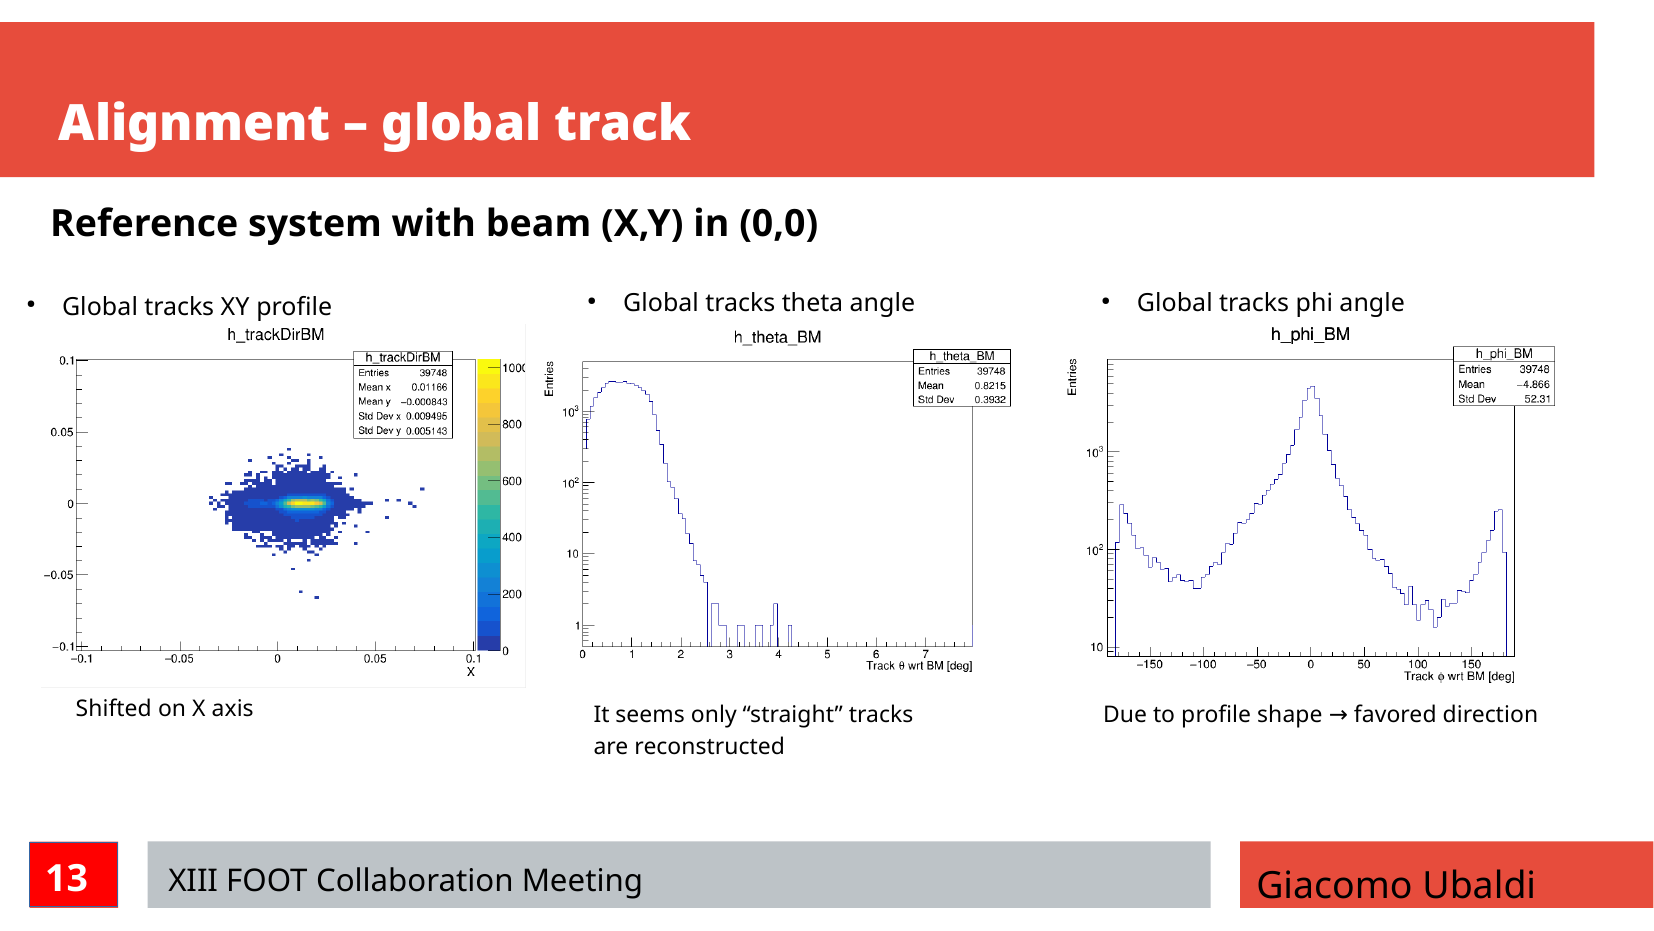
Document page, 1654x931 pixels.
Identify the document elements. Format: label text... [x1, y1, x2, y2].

text_box XIII FOOT Collaboration Meeting [153, 850, 956, 914]
picture [537, 326, 1016, 680]
text_box Shifted on X axis [25, 684, 284, 727]
picture [1062, 324, 1560, 690]
text_box [29, 842, 118, 907]
title Alignment – global track [59, 44, 1595, 156]
text_box It seems only “straight” tracks are reconstructed [543, 690, 945, 813]
text_box Due to profile shape → favored direction [1052, 690, 1619, 760]
text_box Reference system with beam (X,Y) in (0,0) [35, 188, 964, 248]
text_box Global tracks phi angle [1086, 277, 1560, 351]
text_box Global tracks XY profile [11, 280, 485, 355]
text_box 13 [30, 844, 113, 903]
picture [41, 324, 526, 689]
text_box Giacomo Ubaldi [1241, 850, 1568, 910]
text_box Global tracks theta angle [572, 277, 1046, 351]
